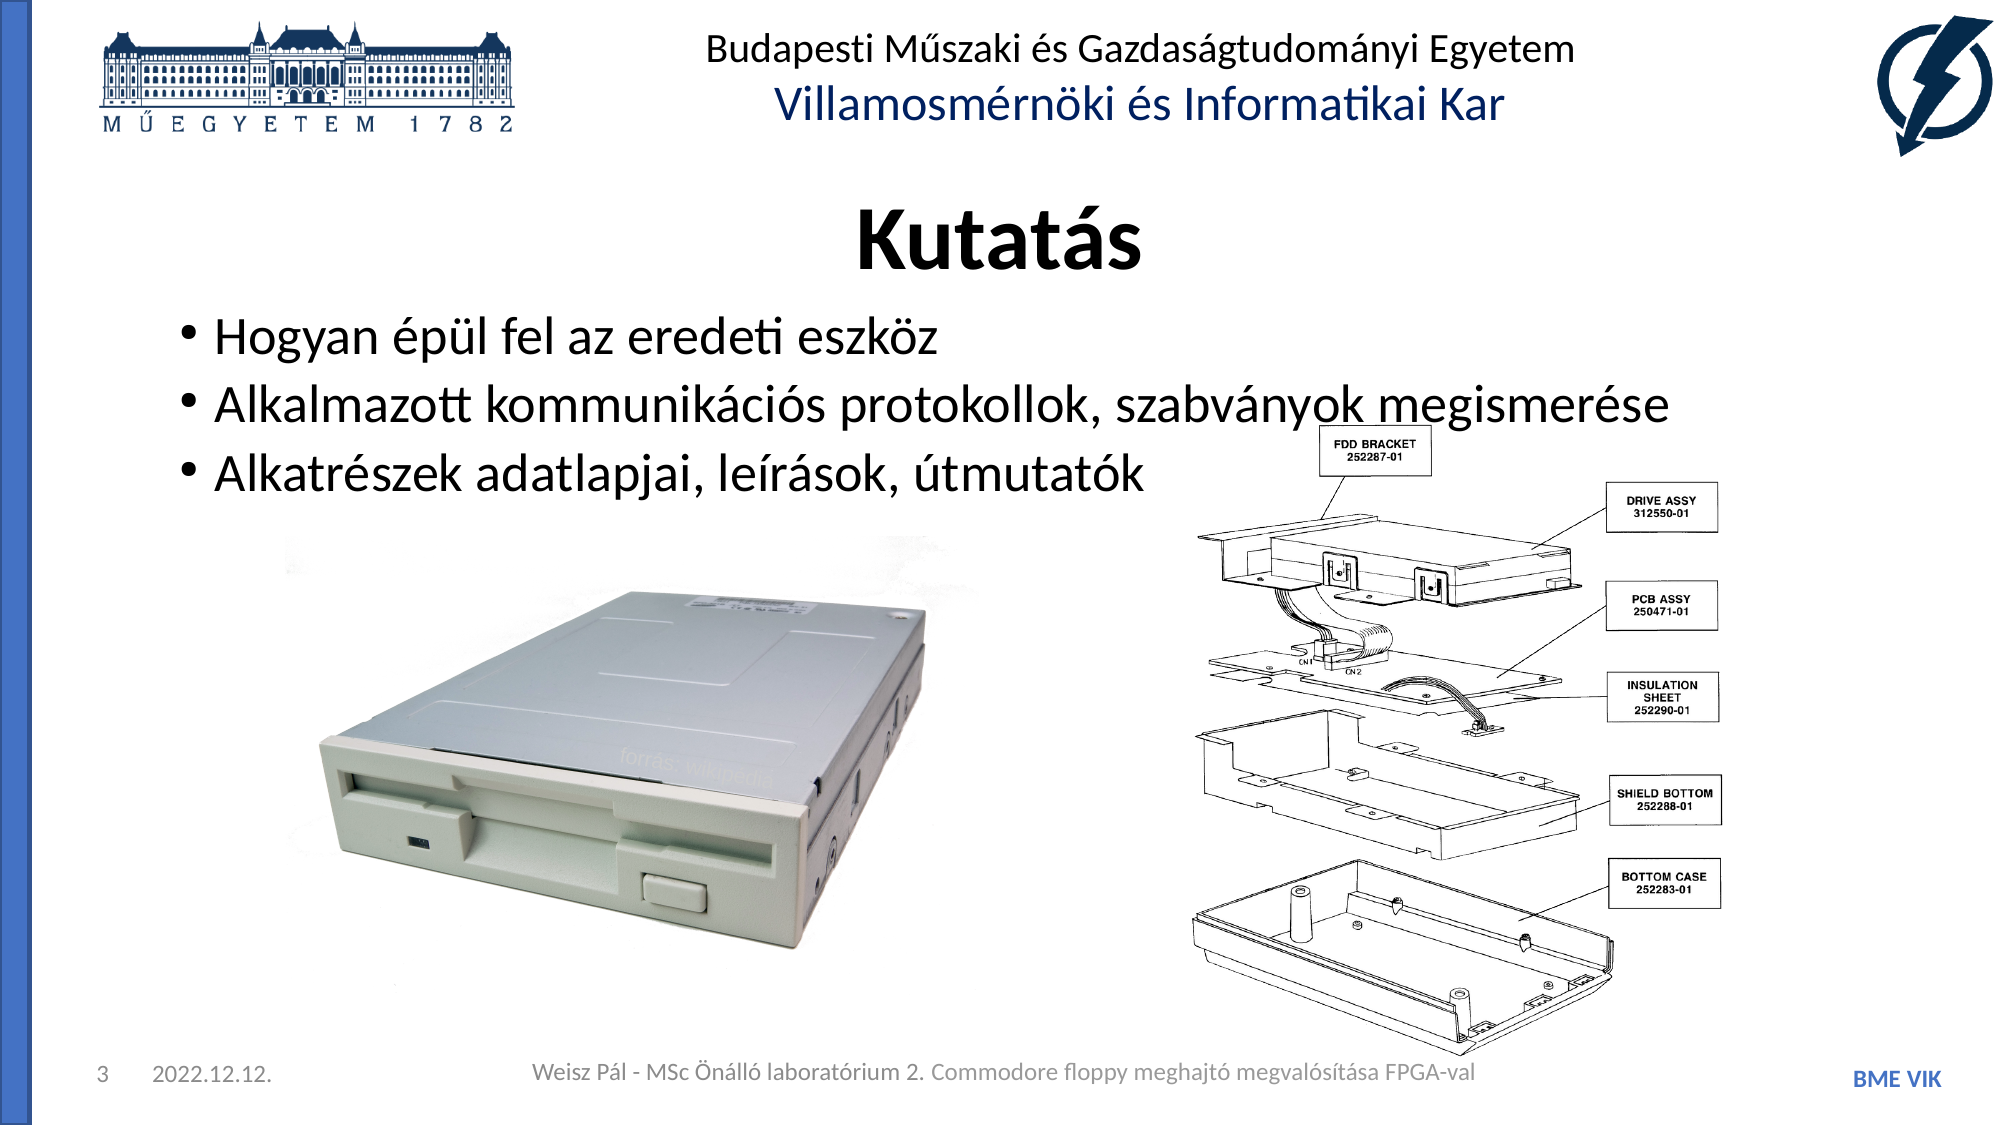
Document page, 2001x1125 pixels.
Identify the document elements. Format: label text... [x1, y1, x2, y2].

text_box Kutatás [156, 179, 1844, 300]
text_box <number> [29, 1042, 124, 1103]
text_box Hogyan épül fel az eredeti eszköz Alkalmazott kommunikációs protokollok, szabványok megismerése Alkatrészek adatlapjai, leírások, útmutatók [89, 299, 1771, 526]
text_box 2022.12.12. [137, 1042, 337, 1103]
picture [99, 20, 515, 132]
picture [1185, 419, 1732, 1066]
text_box Weisz Pál - MSc Önálló laboratórium 2. Commodore floppy meghajtó megvalósítása FPGA-val [418, 1042, 1591, 1103]
picture [285, 536, 979, 999]
picture [1877, 15, 1994, 157]
text_box forrás: wikipédia [600, 732, 872, 830]
